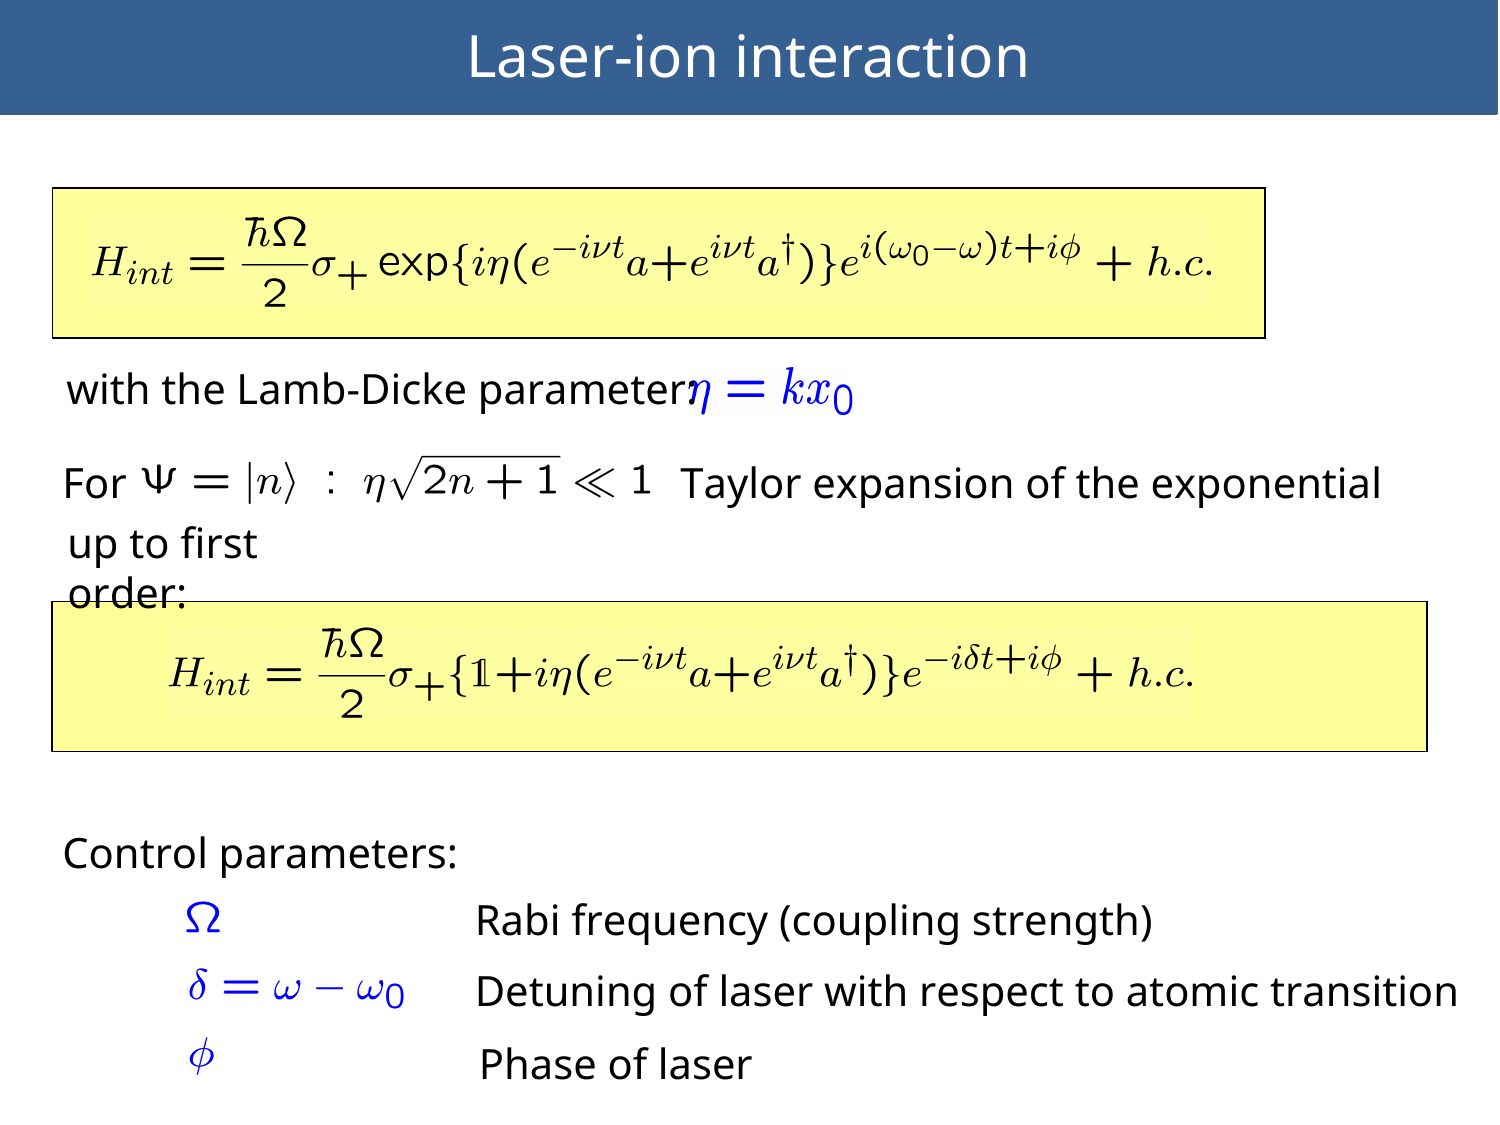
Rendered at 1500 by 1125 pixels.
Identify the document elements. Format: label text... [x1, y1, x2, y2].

text_box For [47, 449, 153, 515]
picture [186, 900, 220, 933]
title Laser-ion interaction [0, 0, 1497, 122]
text_box [52, 188, 1265, 339]
picture [140, 455, 651, 504]
picture [188, 1036, 214, 1077]
text_box Detuning of laser with respect to atomic transition [459, 956, 1475, 1023]
text_box [51, 601, 1427, 752]
text_box Phase of laser [464, 1029, 779, 1096]
text_box Taylor expansion of the exponential [665, 449, 1408, 516]
text_box Control parameters: [47, 819, 485, 886]
picture [688, 365, 853, 415]
picture [188, 968, 404, 1009]
picture [168, 627, 1193, 718]
text_box [74, 601, 85, 605]
text_box Rabi frequency (coupling strength) [459, 886, 1168, 952]
picture [91, 216, 1212, 307]
text_box up to first order: [52, 509, 379, 574]
text_box with the Lamb-Dicke parameter: [51, 355, 688, 421]
text_box [116, 601, 127, 605]
